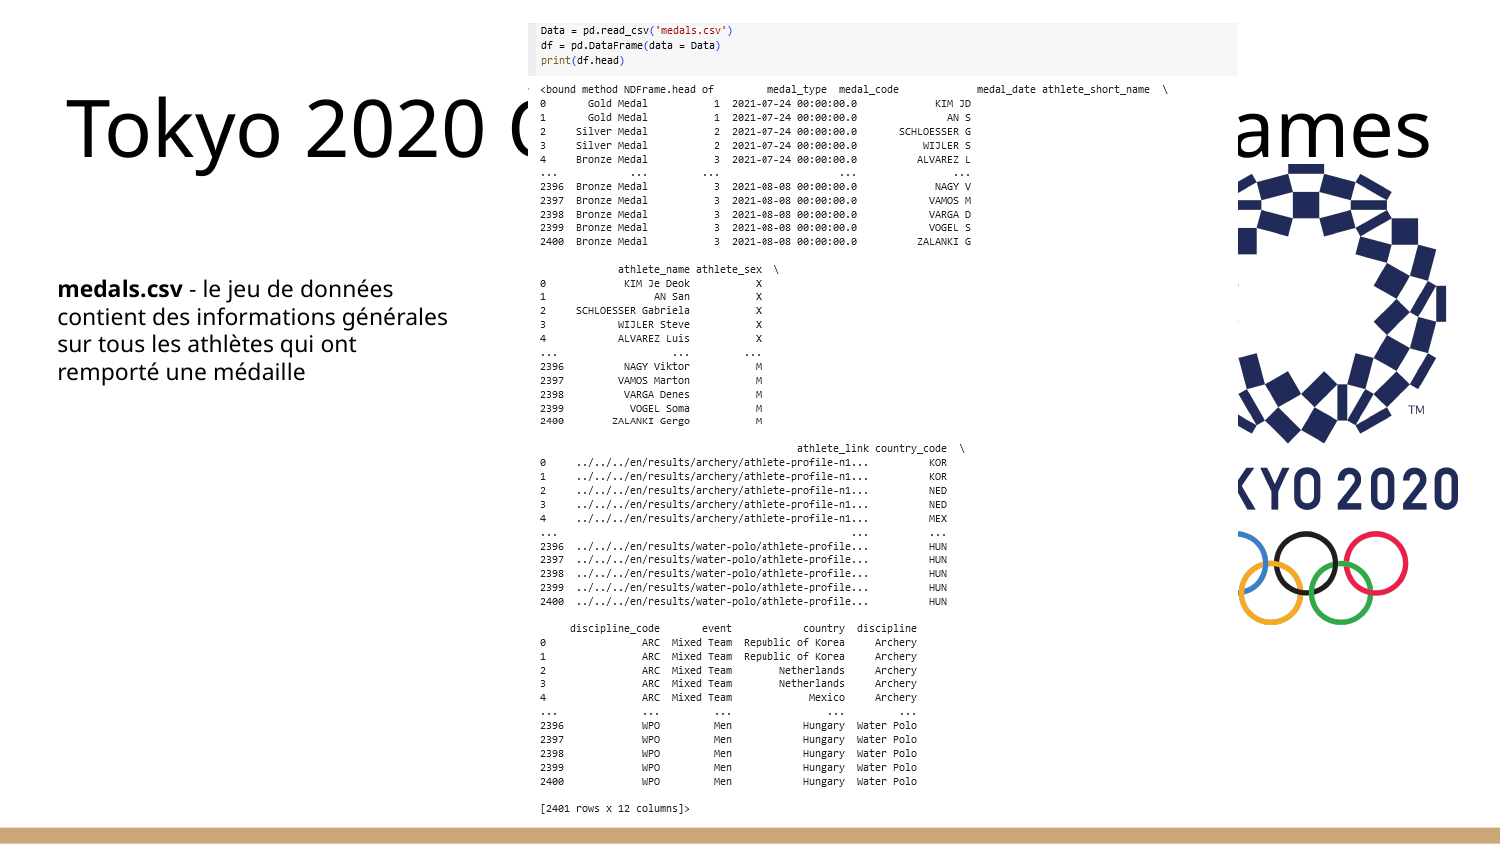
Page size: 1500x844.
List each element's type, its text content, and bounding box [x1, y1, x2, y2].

title Tokyo 2020 Olympic Summer Games [51, 51, 528, 189]
picture [528, 23, 1458, 821]
text_box medals.csv - le jeu de données contient des informations générales sur tous les athlètes qui ont remporté une médaille [42, 259, 466, 342]
title Tokyo 2020 Olympic Summer Games [1238, 51, 1449, 164]
